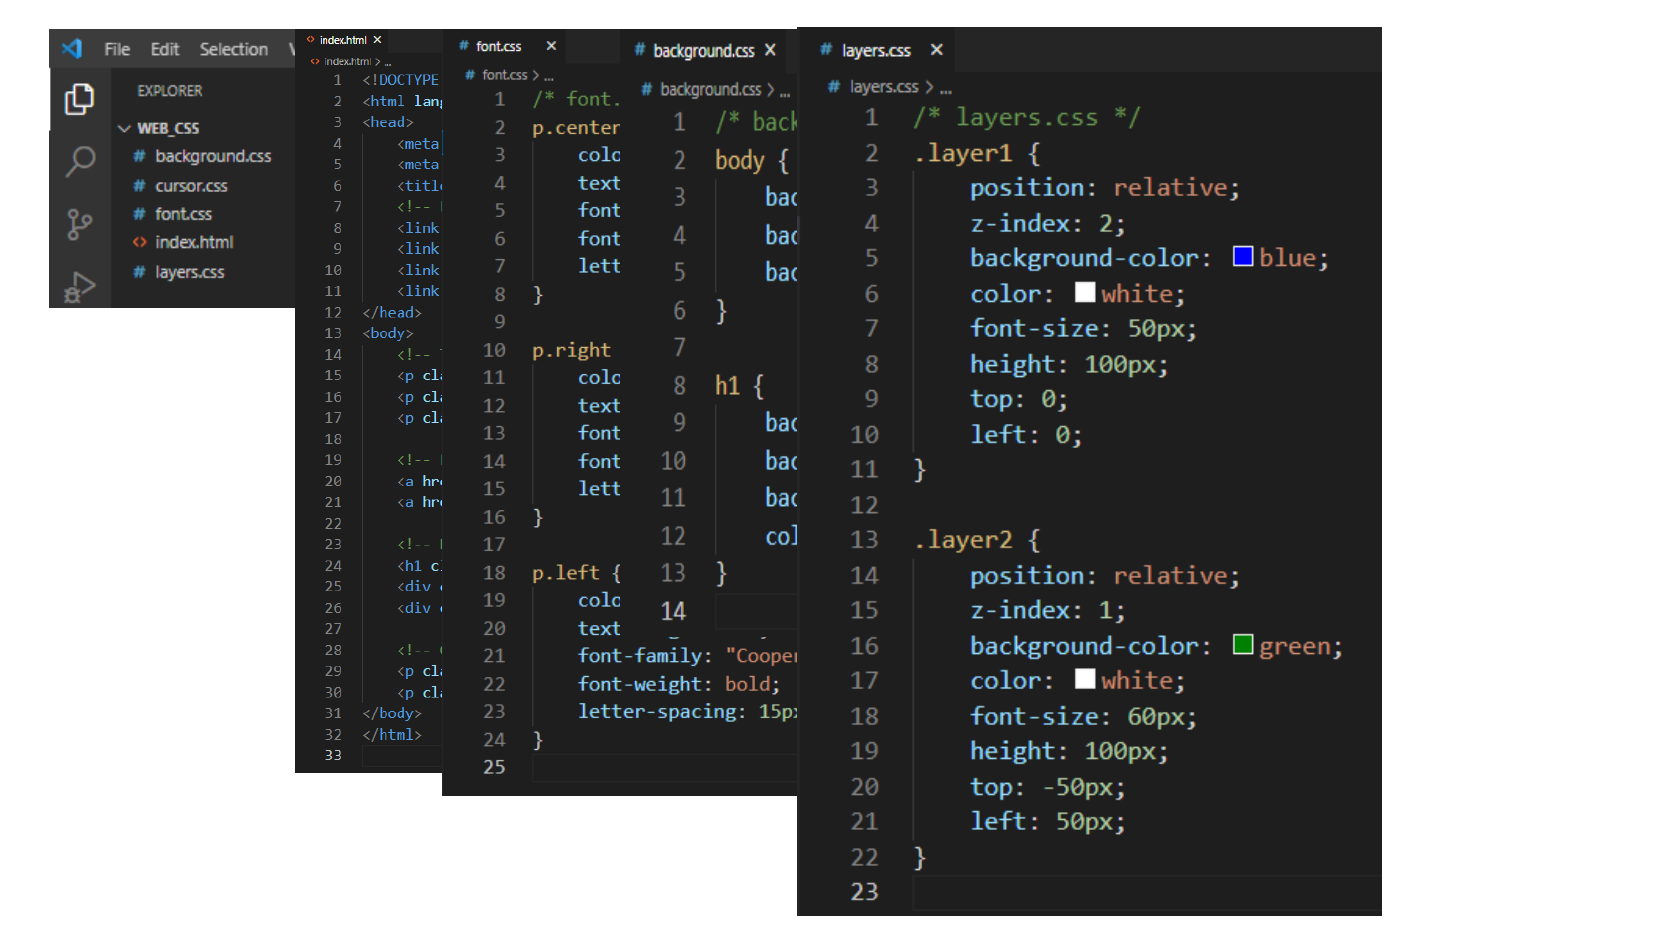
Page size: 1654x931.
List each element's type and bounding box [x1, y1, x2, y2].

picture [49, 27, 1382, 916]
